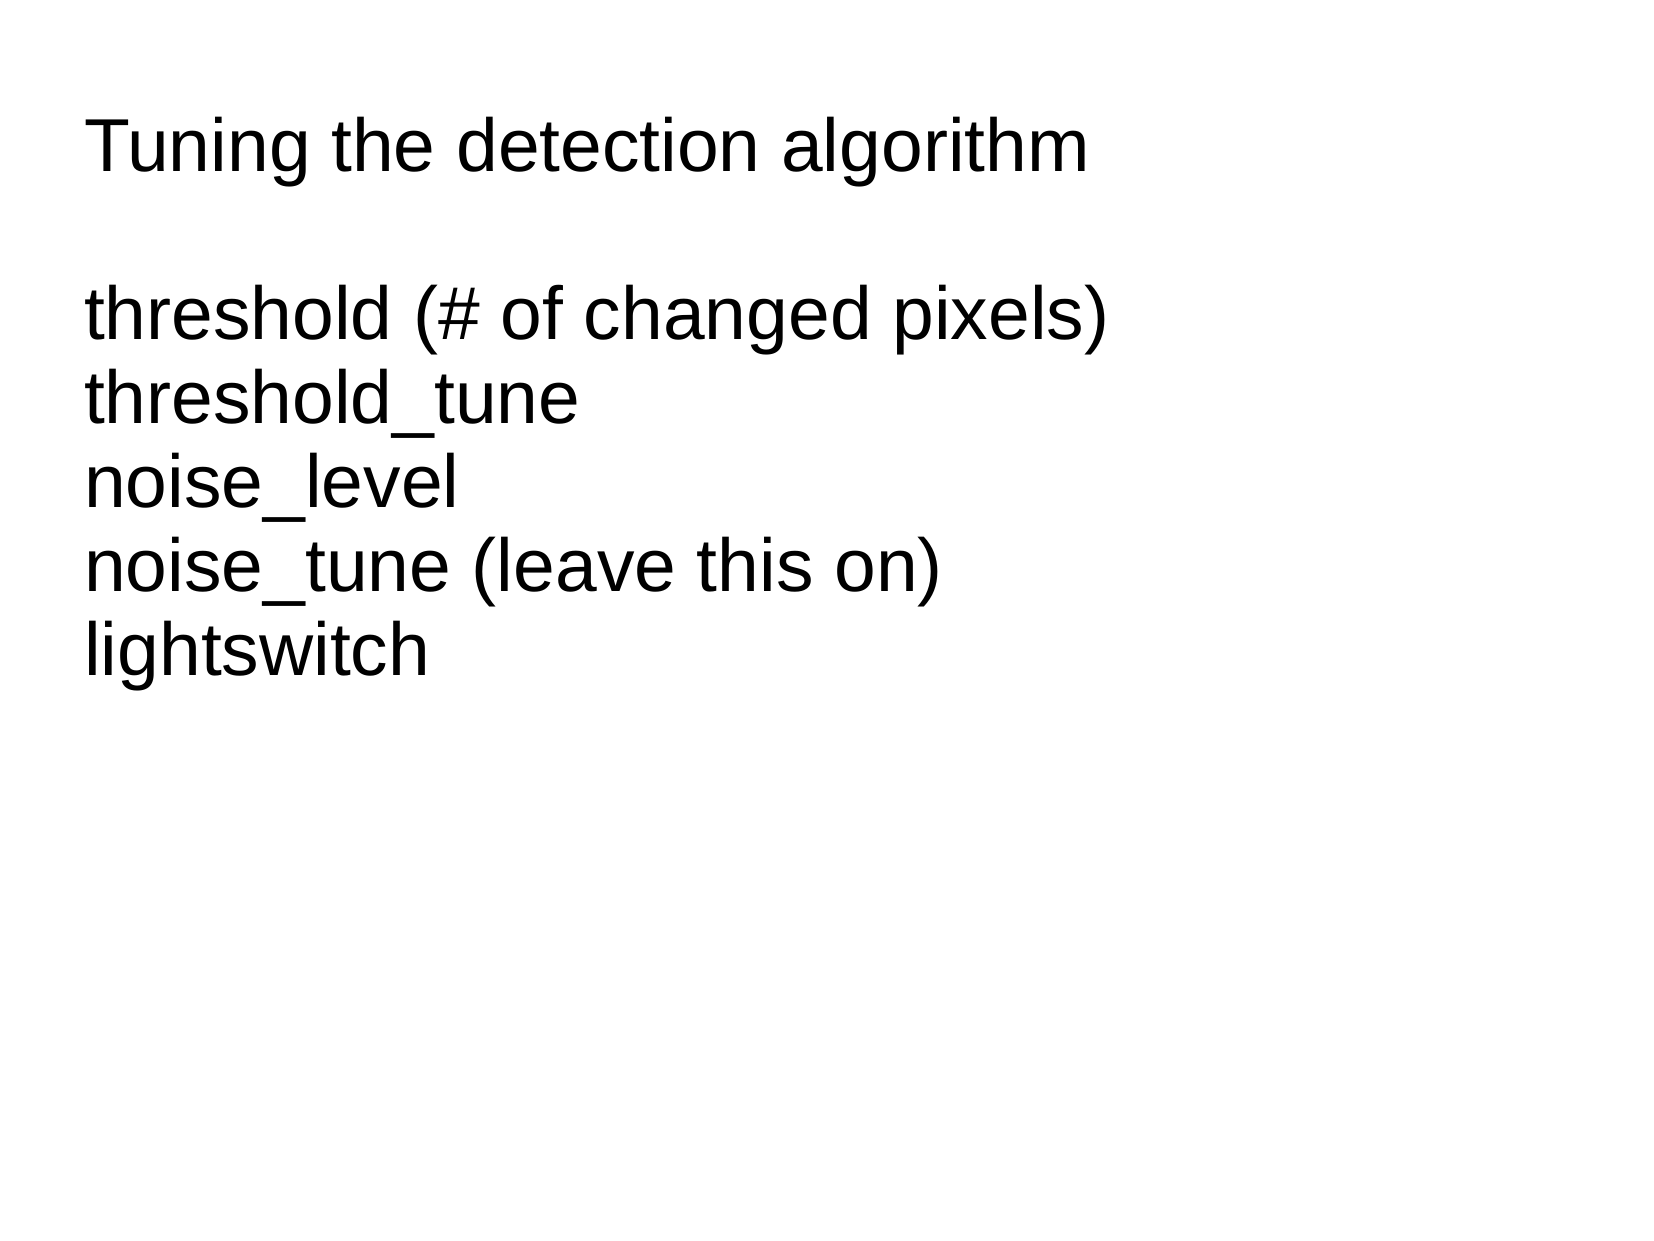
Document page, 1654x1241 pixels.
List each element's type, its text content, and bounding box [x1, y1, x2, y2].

text_box Tuning the detection algorithm threshold (# of changed pixels) threshold_tune noise_level noise_tune (leave this on) lightswitch [69, 96, 1126, 699]
